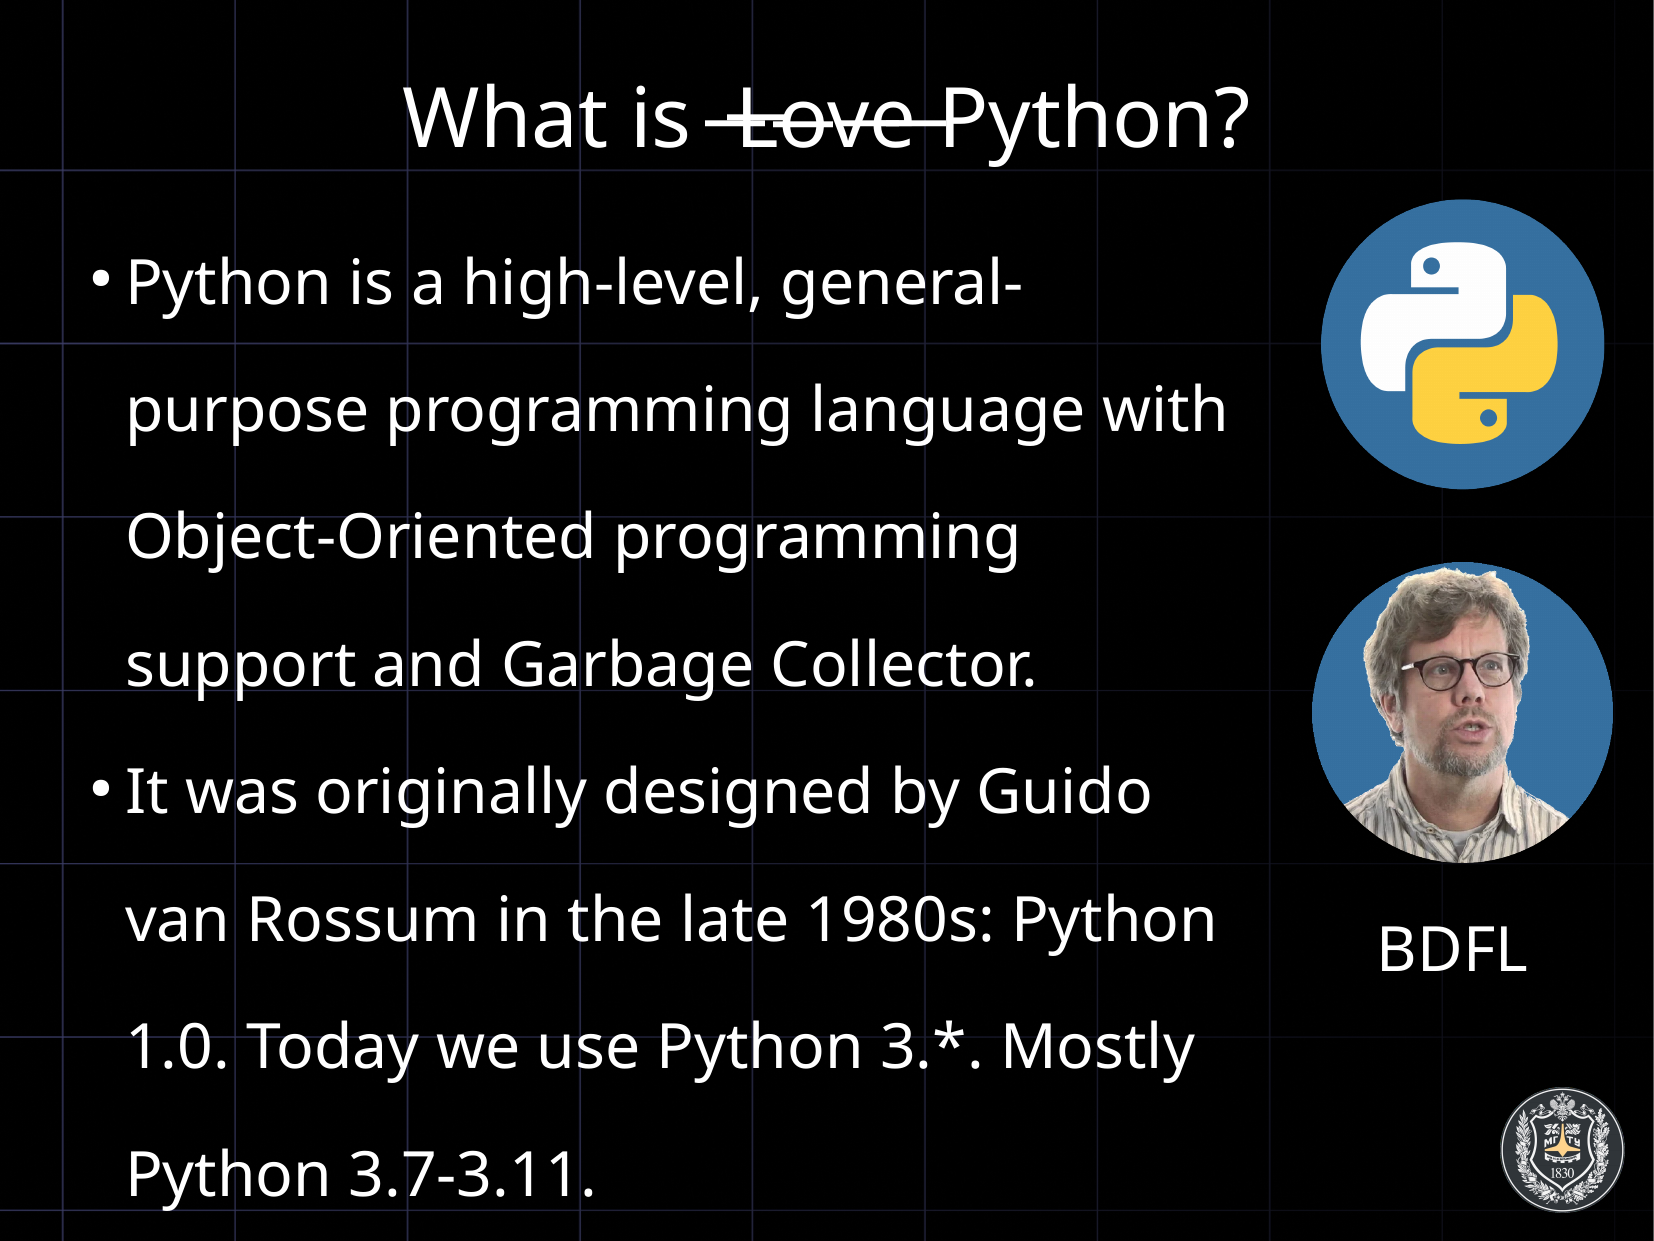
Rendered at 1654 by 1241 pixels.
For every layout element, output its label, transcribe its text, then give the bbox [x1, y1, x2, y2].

text_box BDFL [1361, 897, 1550, 976]
title What is ̶L̶o̶v̶e̶ Python? [82, 37, 1571, 193]
text_box Python is a high-level, general-purpose programming language with Object-Oriented programming support and Garbage Collector. It was originally designed by Guido van Rossum in the late 1980s: Python 1.0. Today we use Python 3.*. Mostly Python 3.7-3.11. [75, 187, 1276, 1013]
picture [0, 0, 1654, 1241]
